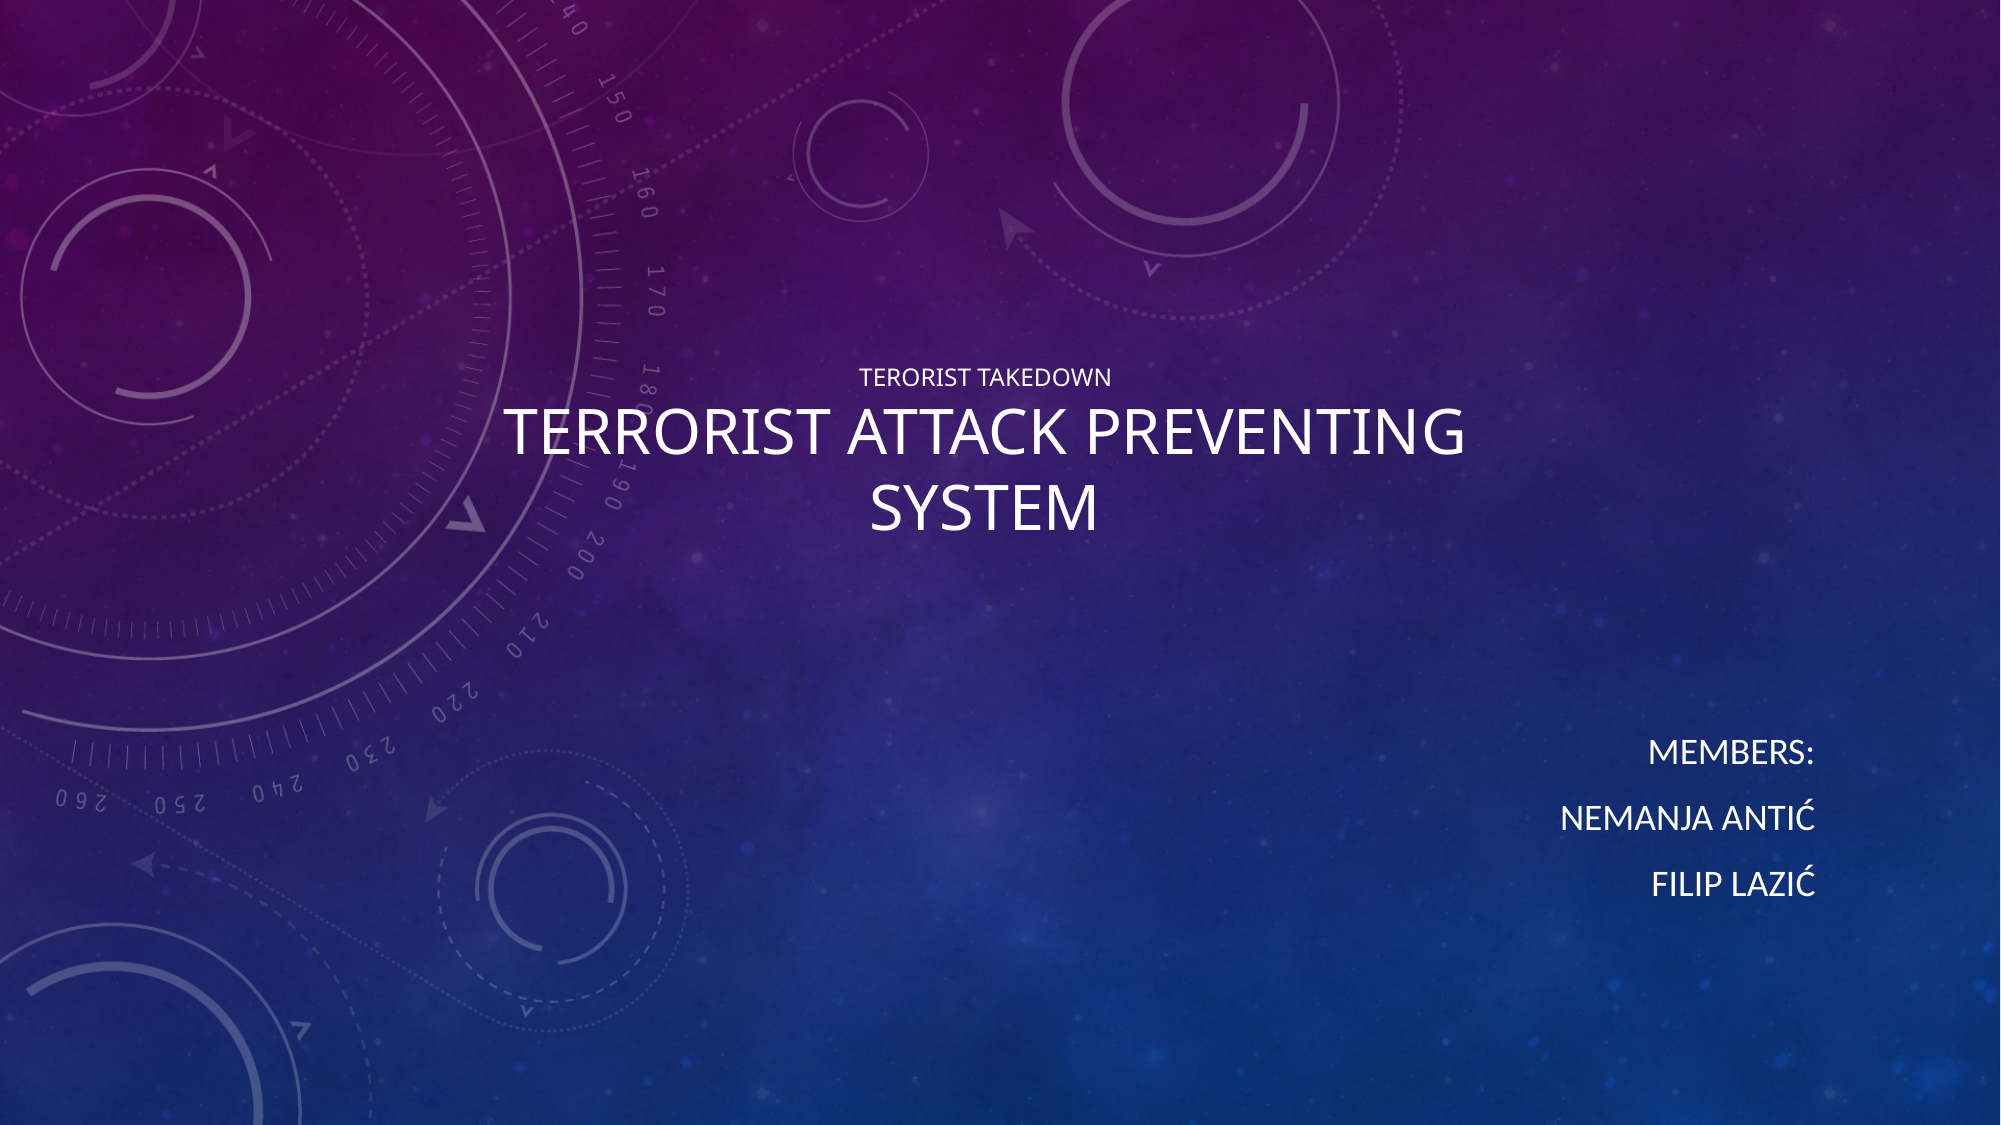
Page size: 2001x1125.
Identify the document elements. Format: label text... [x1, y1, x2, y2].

title terorist takedown Terrorist attack preventing system [395, 153, 1577, 551]
subtitle Members: Nemanja Antić FIlip Lazić [650, 719, 1831, 950]
picture [0, 0, 2001, 1125]
